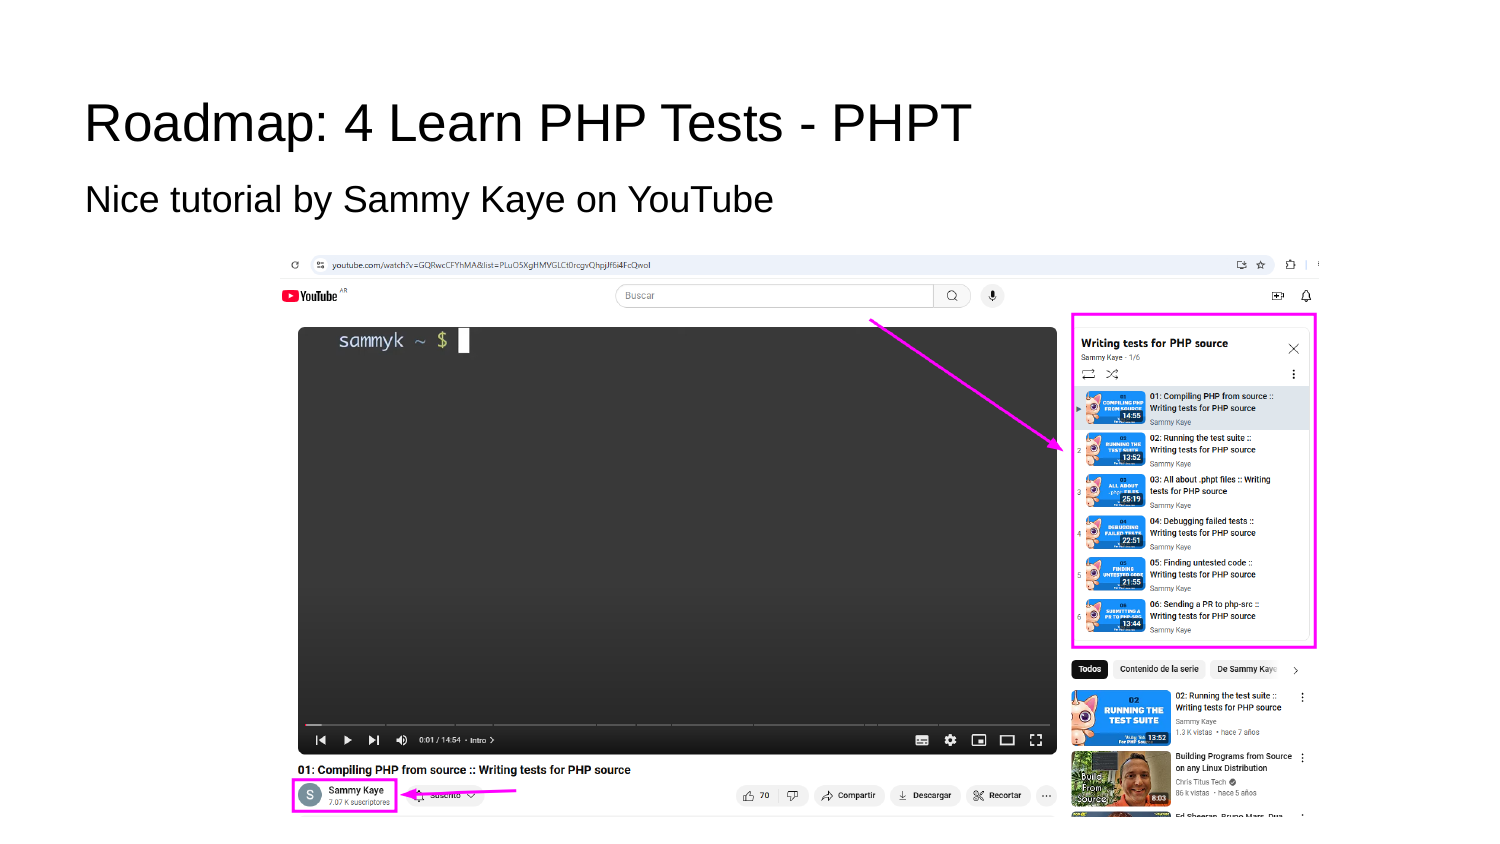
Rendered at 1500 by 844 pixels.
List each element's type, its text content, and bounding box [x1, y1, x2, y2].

title Roadmap: 4 Learn PHP Tests - PHPT [69, 72, 1468, 160]
picture [280, 254, 1319, 817]
title Nice tutorial by Sammy Kaye on YouTube [69, 160, 1468, 233]
